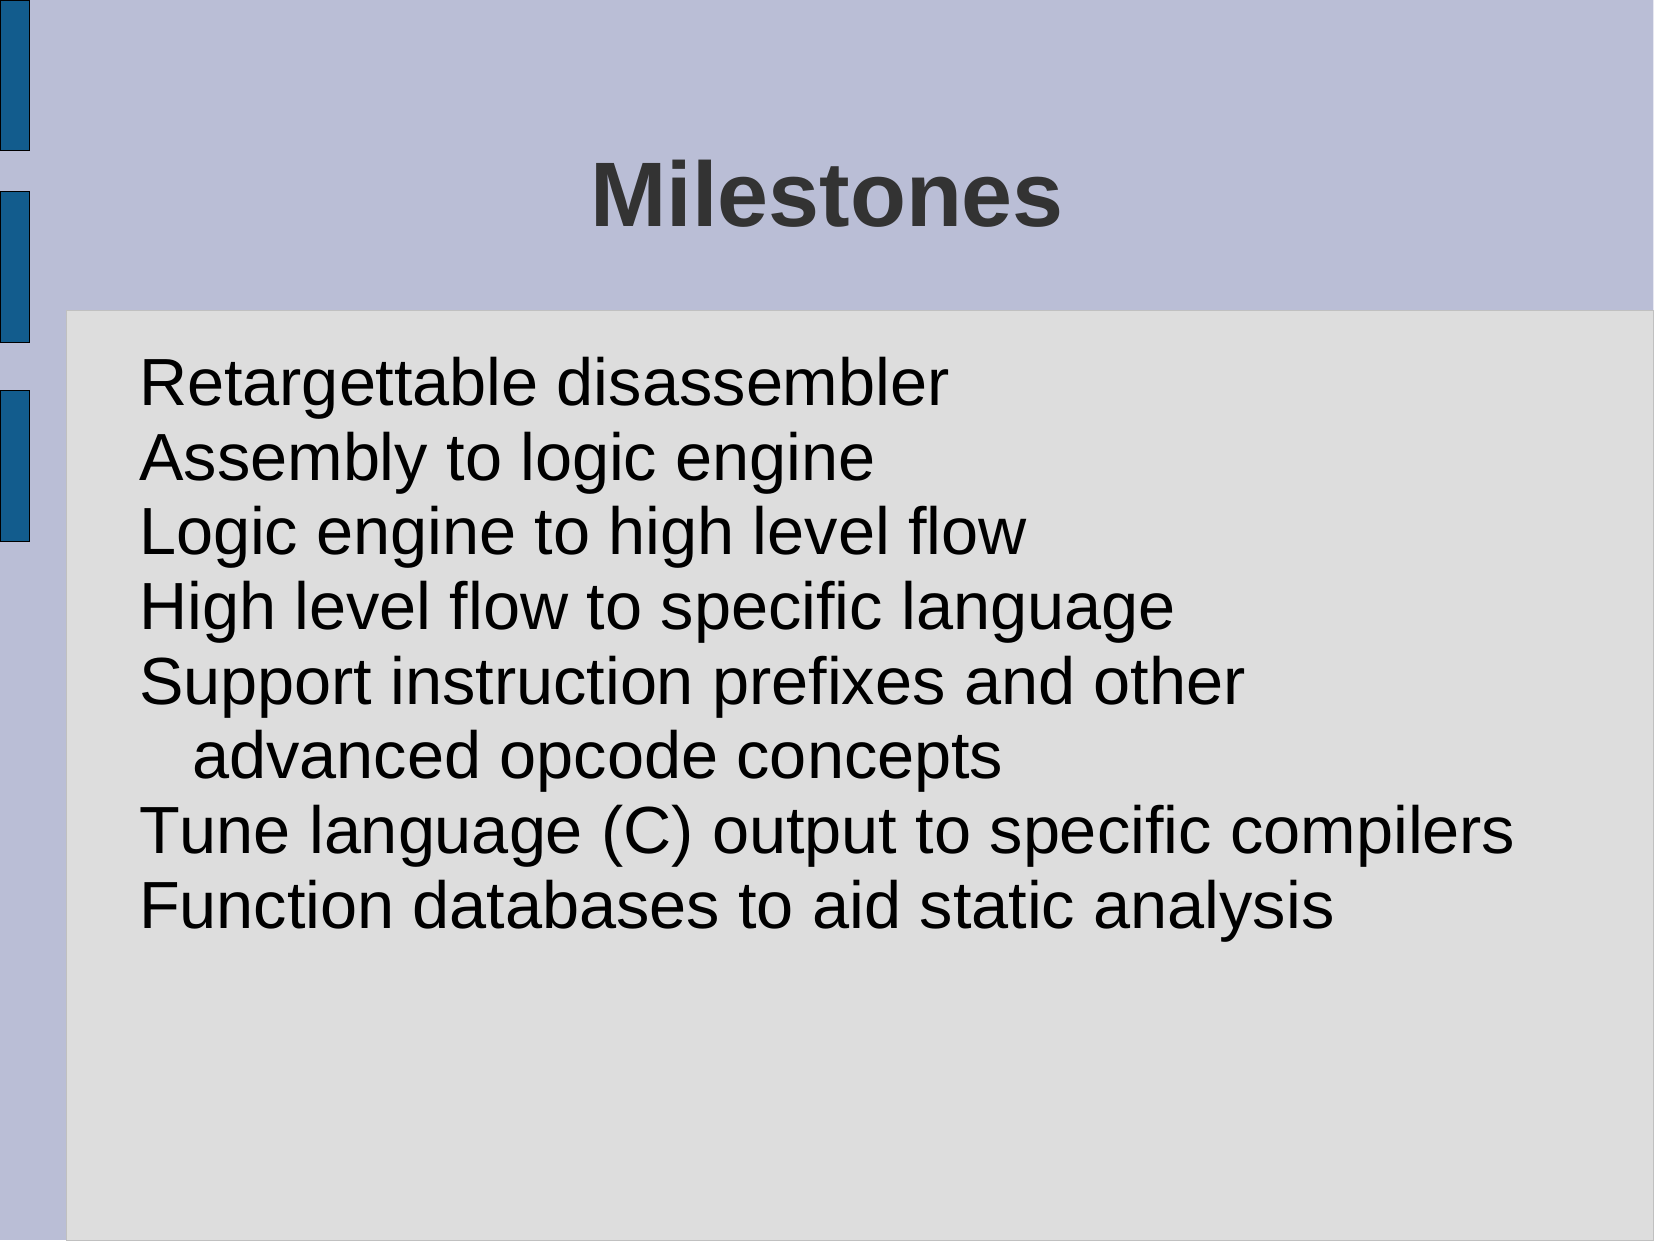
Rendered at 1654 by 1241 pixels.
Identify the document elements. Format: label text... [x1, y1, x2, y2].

title Milestones [121, 98, 1534, 291]
list Retargettable disassembler Assembly to logic engine Logic engine to high level flow High level flow to specific language Support instruction prefixes and other advanced opcode concepts Tune language (C) output to specific compilers Function databases to aid static analysis [121, 344, 1534, 1112]
